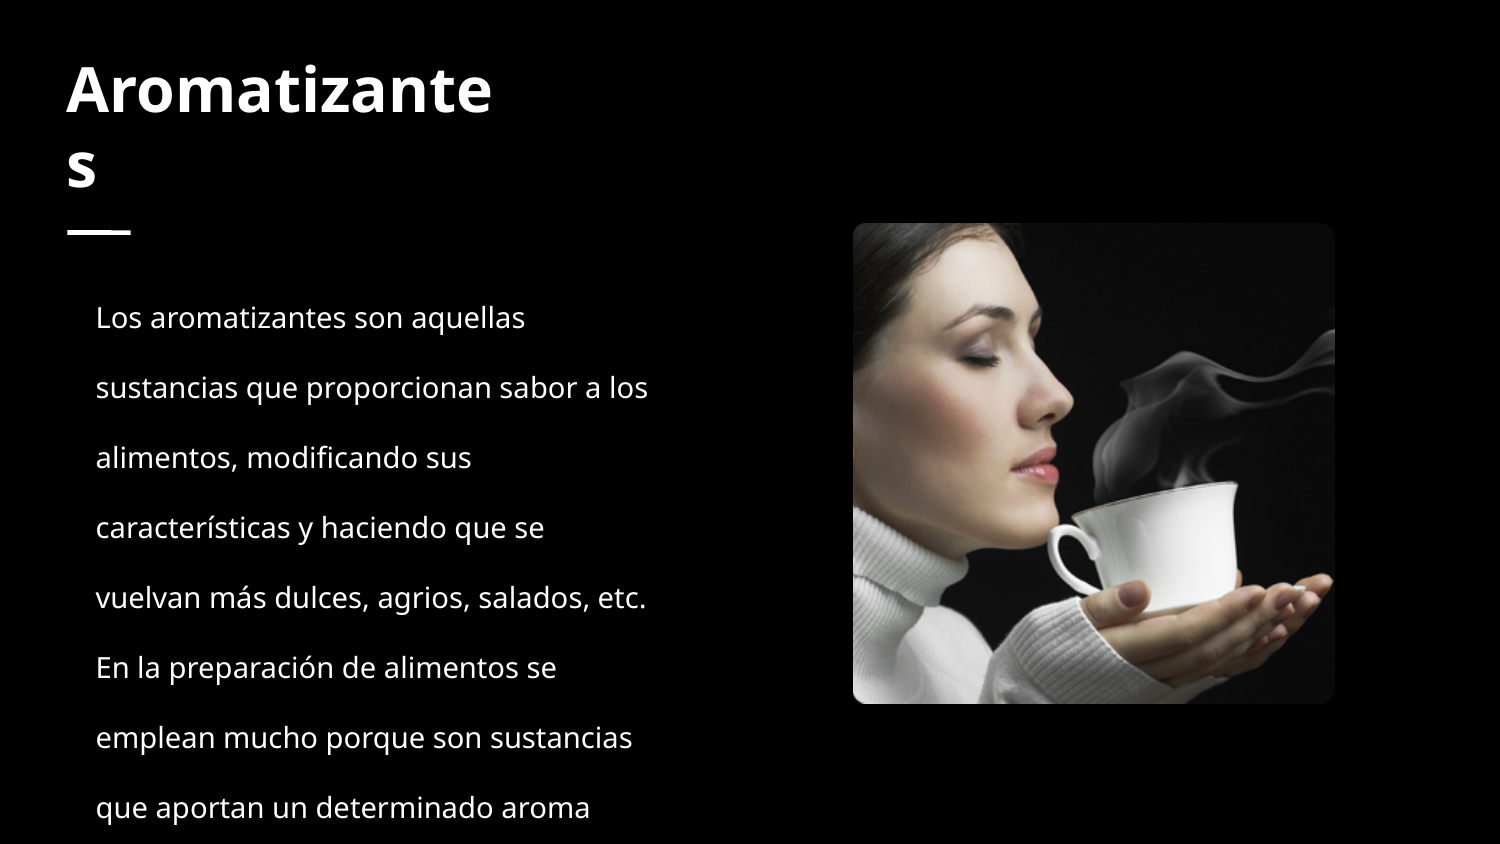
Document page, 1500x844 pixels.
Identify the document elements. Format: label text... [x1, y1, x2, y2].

list Los aromatizantes son aquellas sustancias que proporcionan sabor a los alimentos, modificando sus características y haciendo que se vuelvan más dulces, agrios, salados, etc. En la preparación de alimentos se emplean mucho porque son sustancias que aportan un determinado aroma para modificar el sabor u olor de los productos alimenticios o enmascararlos. [51, 249, 672, 731]
title Aromatizantes [51, 91, 512, 216]
picture [853, 223, 1335, 704]
